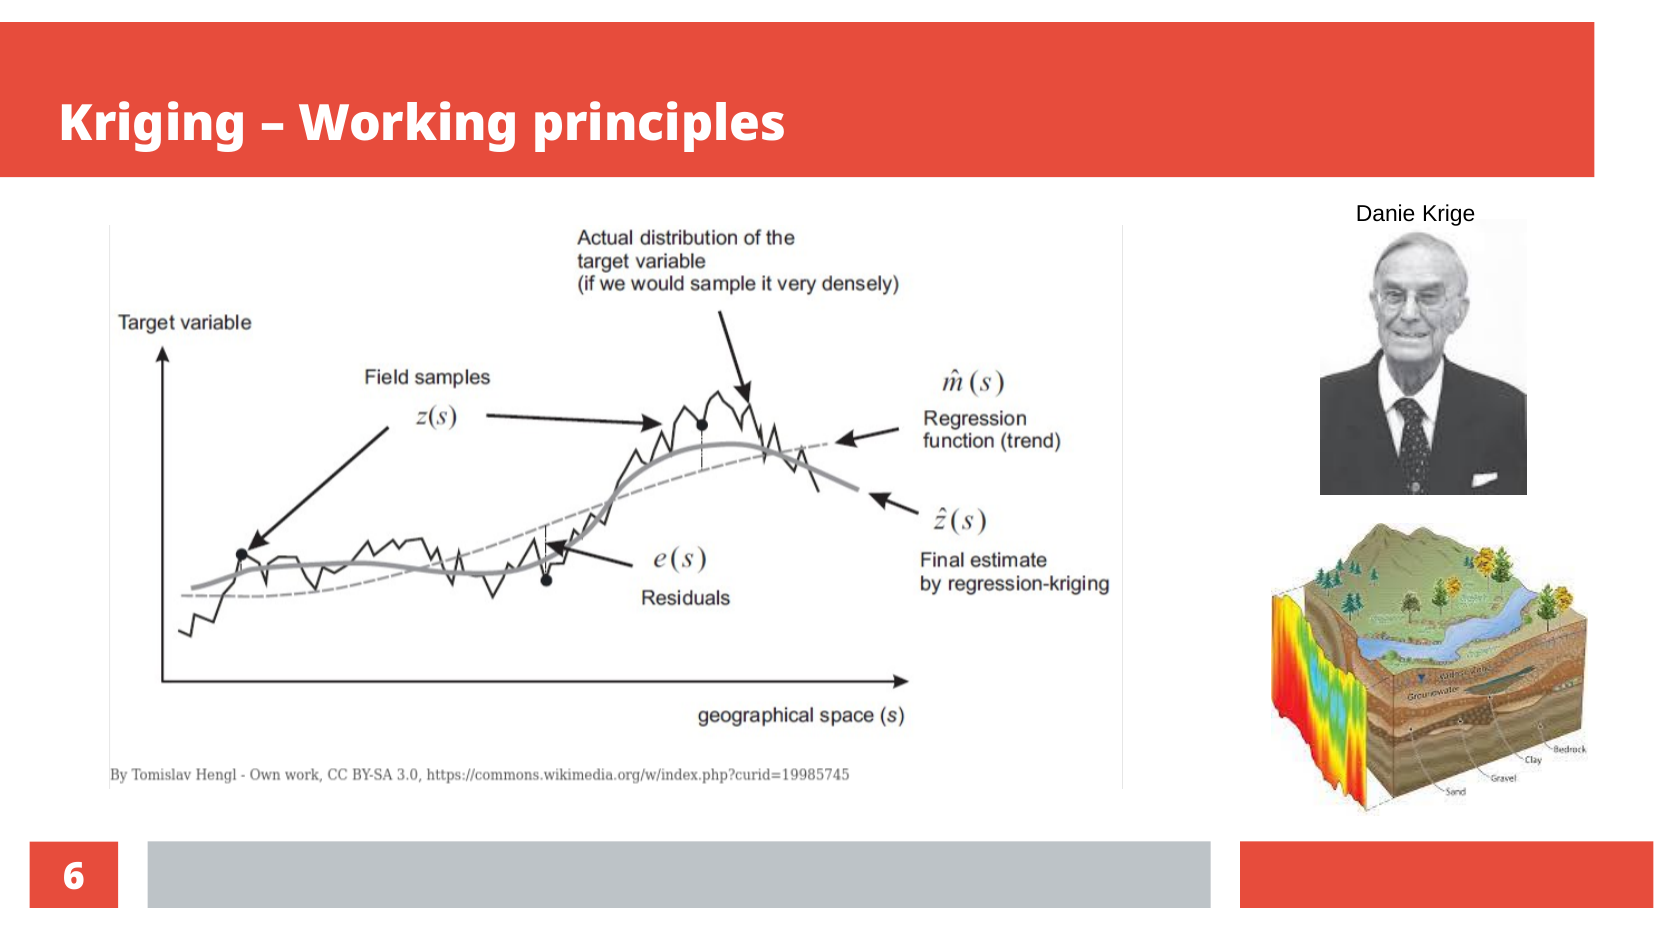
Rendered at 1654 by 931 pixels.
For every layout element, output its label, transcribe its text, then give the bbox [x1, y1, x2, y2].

picture [1320, 219, 1527, 496]
picture [105, 225, 1126, 789]
picture [1271, 523, 1588, 816]
text_box Danie Krige [1340, 183, 1533, 242]
title Kriging – Working principles [59, 44, 1595, 156]
